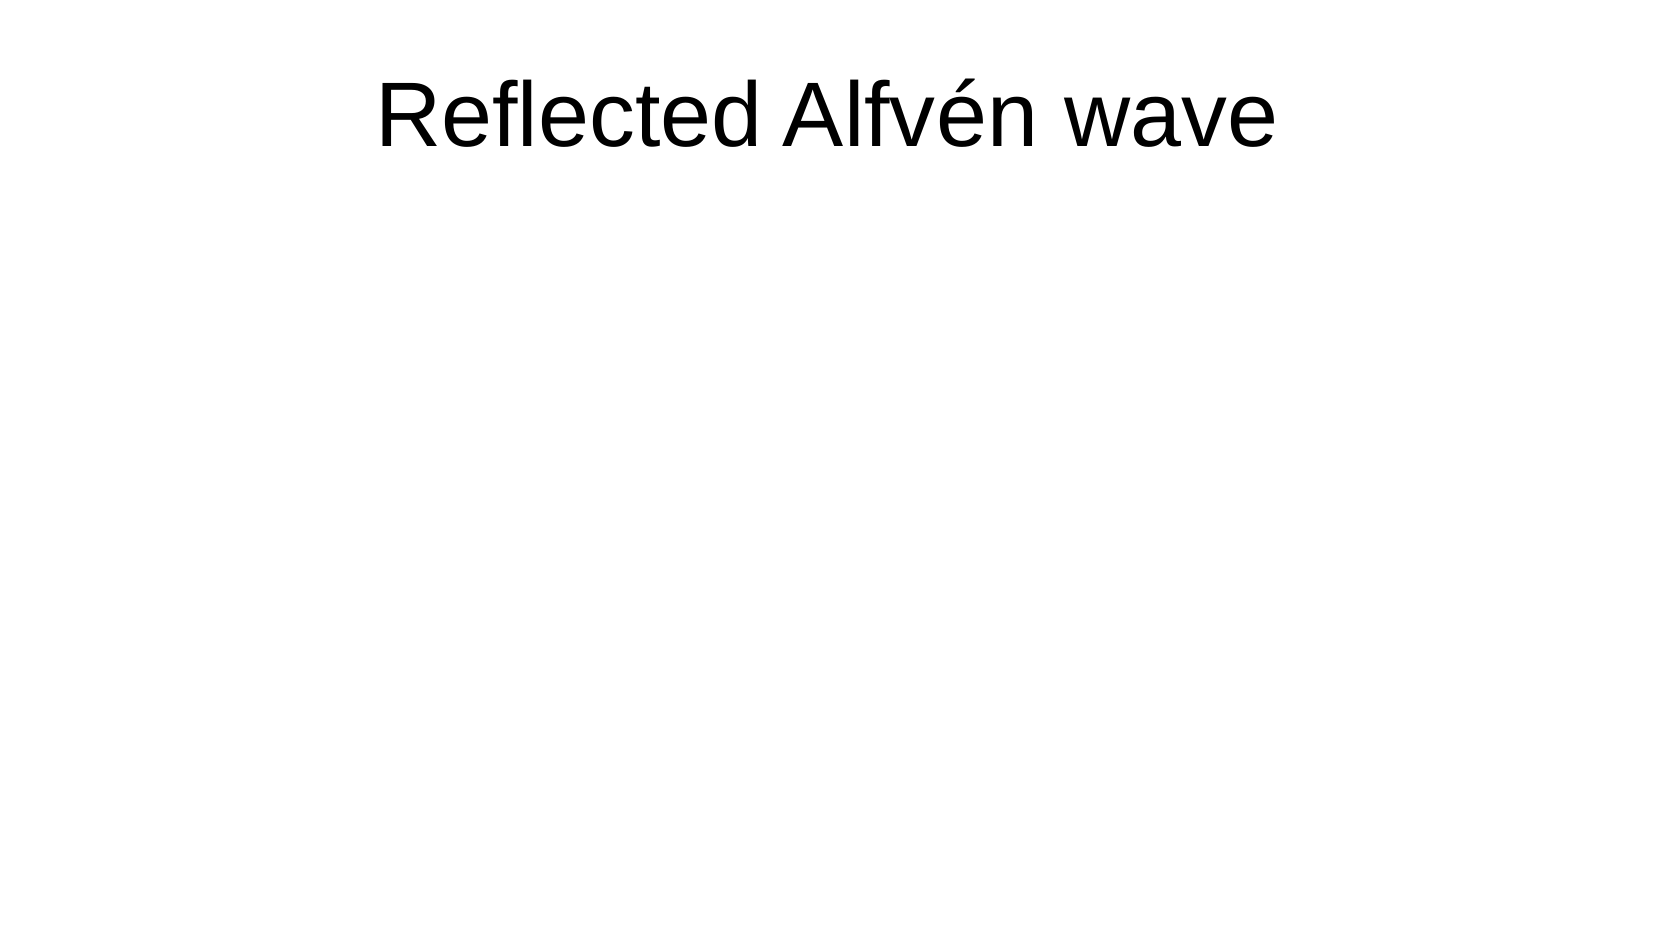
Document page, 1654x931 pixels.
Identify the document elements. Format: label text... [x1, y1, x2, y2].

title Reflected Alfvén wave [82, 37, 1571, 193]
